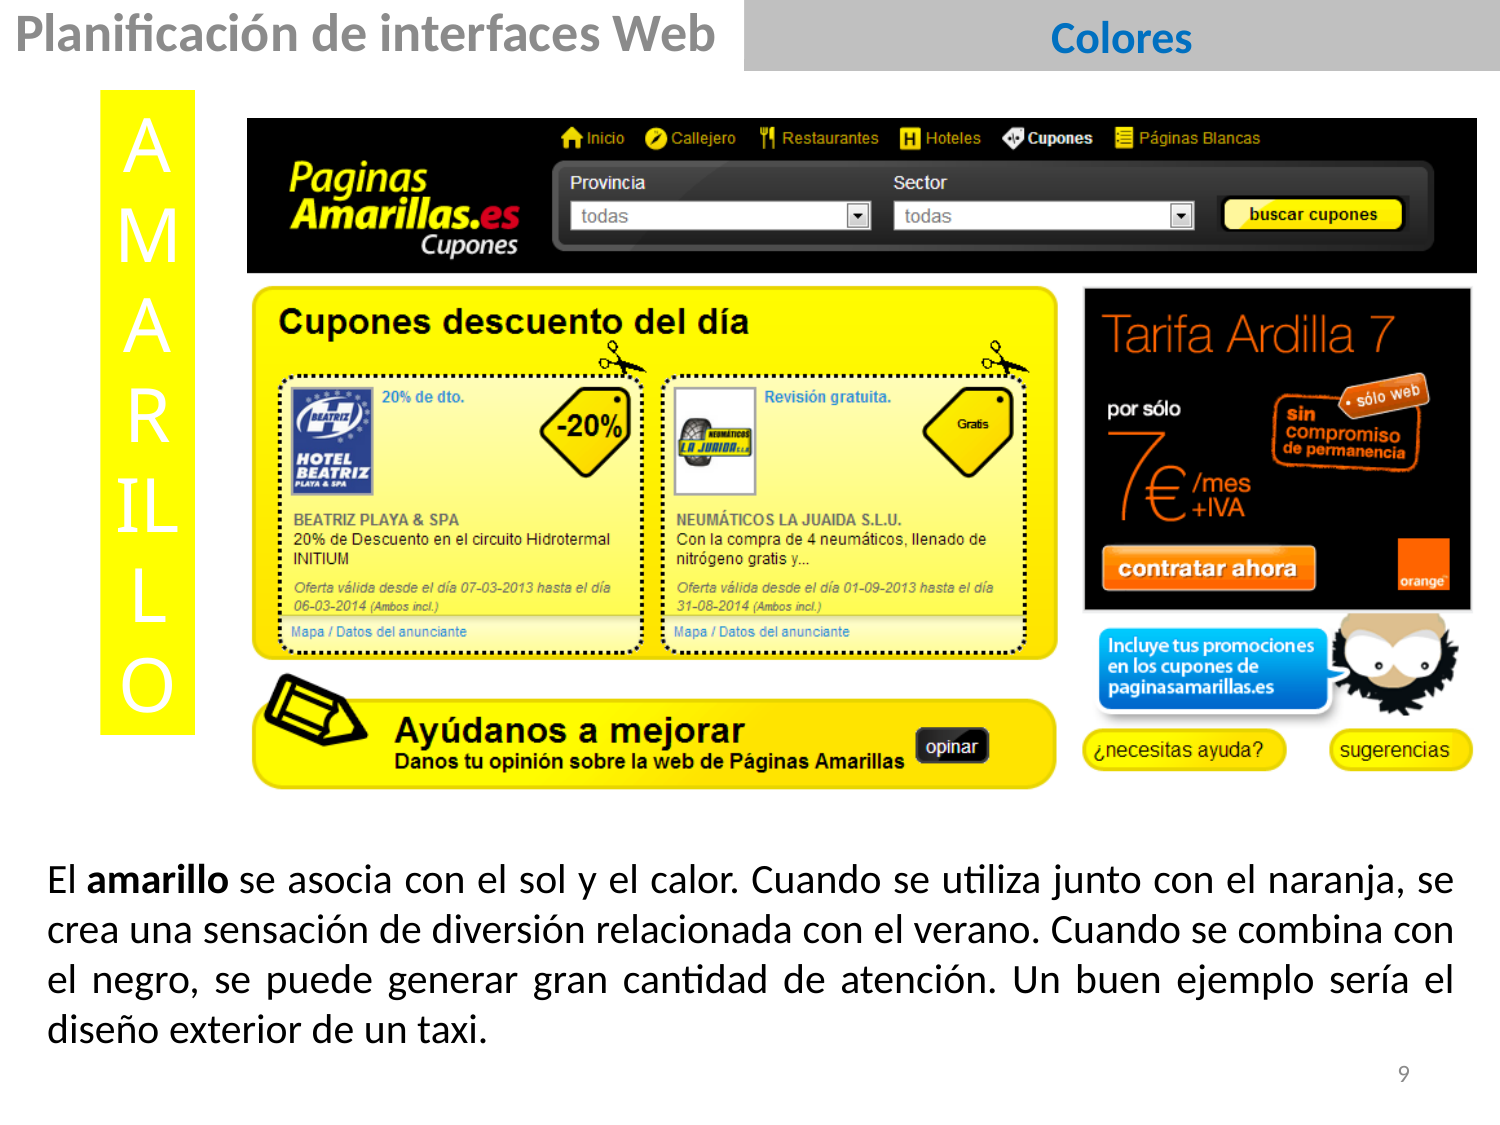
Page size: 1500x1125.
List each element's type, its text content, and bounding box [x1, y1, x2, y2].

title El amarillo se asocia con el sol y el calor. Cuando se utiliza junto con el naranja, se crea una sensación de diversión relacionada con el verano. Cuando se combina con el negro, se puede generar gran cantidad de atención. Un buen ejemplo sería el diseño exterior de un taxi. [32, 857, 1471, 1046]
text_box AMARILLO [100, 90, 195, 735]
title Planificación de interfaces Web [0, 0, 745, 60]
picture [247, 118, 1477, 792]
title Colores [744, 0, 1500, 71]
slide_number <número> [1074, 1042, 1425, 1103]
